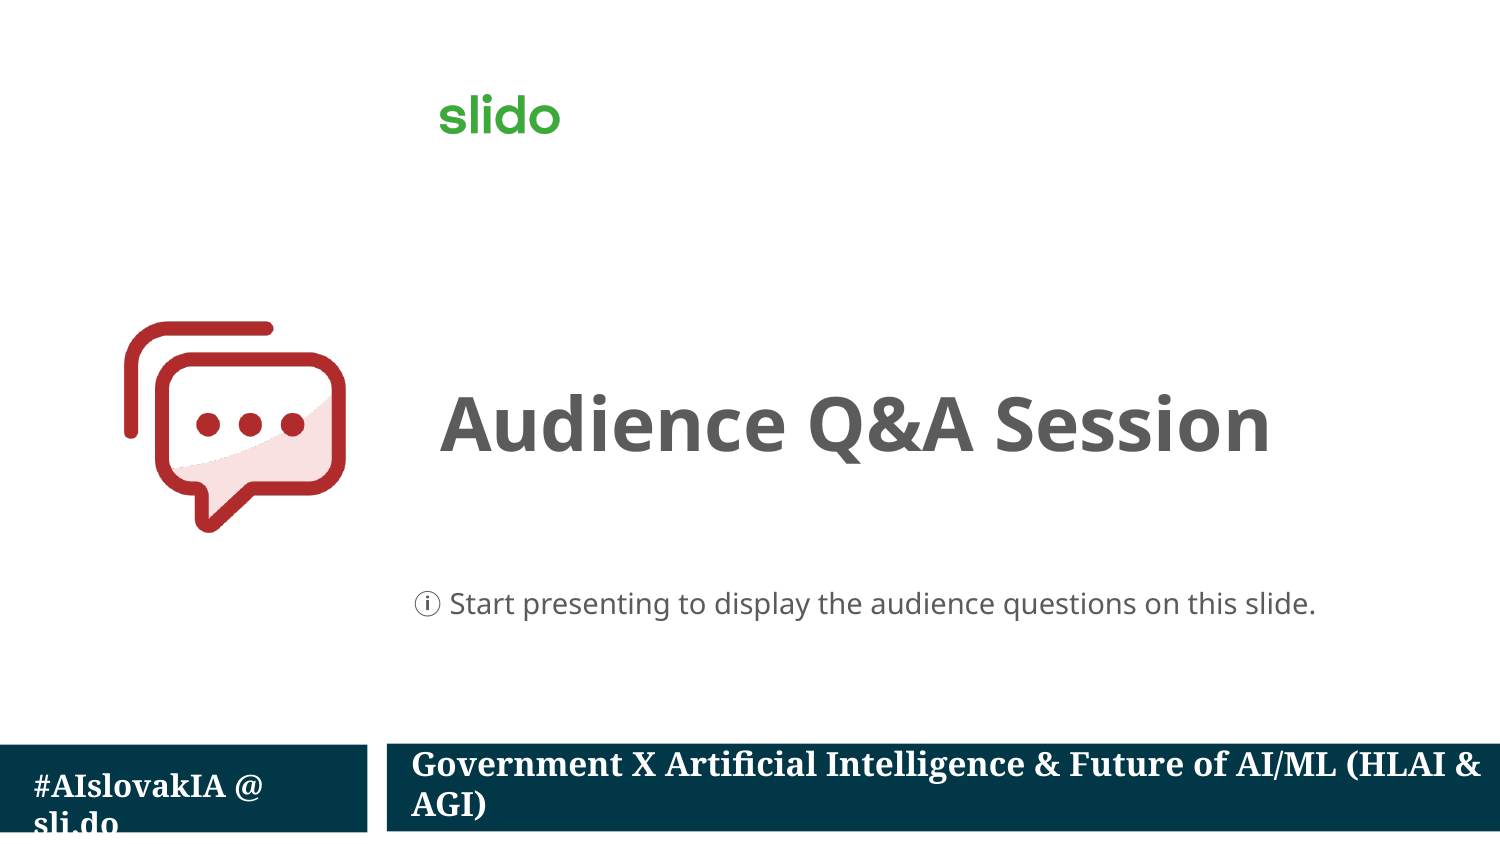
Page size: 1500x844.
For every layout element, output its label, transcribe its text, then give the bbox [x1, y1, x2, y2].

text_box ⓘ Start presenting to display the audience questions on this slide. [400, 571, 1434, 635]
picture [83, 272, 384, 572]
text_box #AIslovakIA @ sli.do [22, 760, 342, 815]
text_box Government X Artificial Intelligence & Future of AI/ML (HLAI & AGI) [400, 740, 1500, 826]
text_box Audience Q&A Session [425, 316, 1417, 528]
picture [428, 83, 572, 147]
